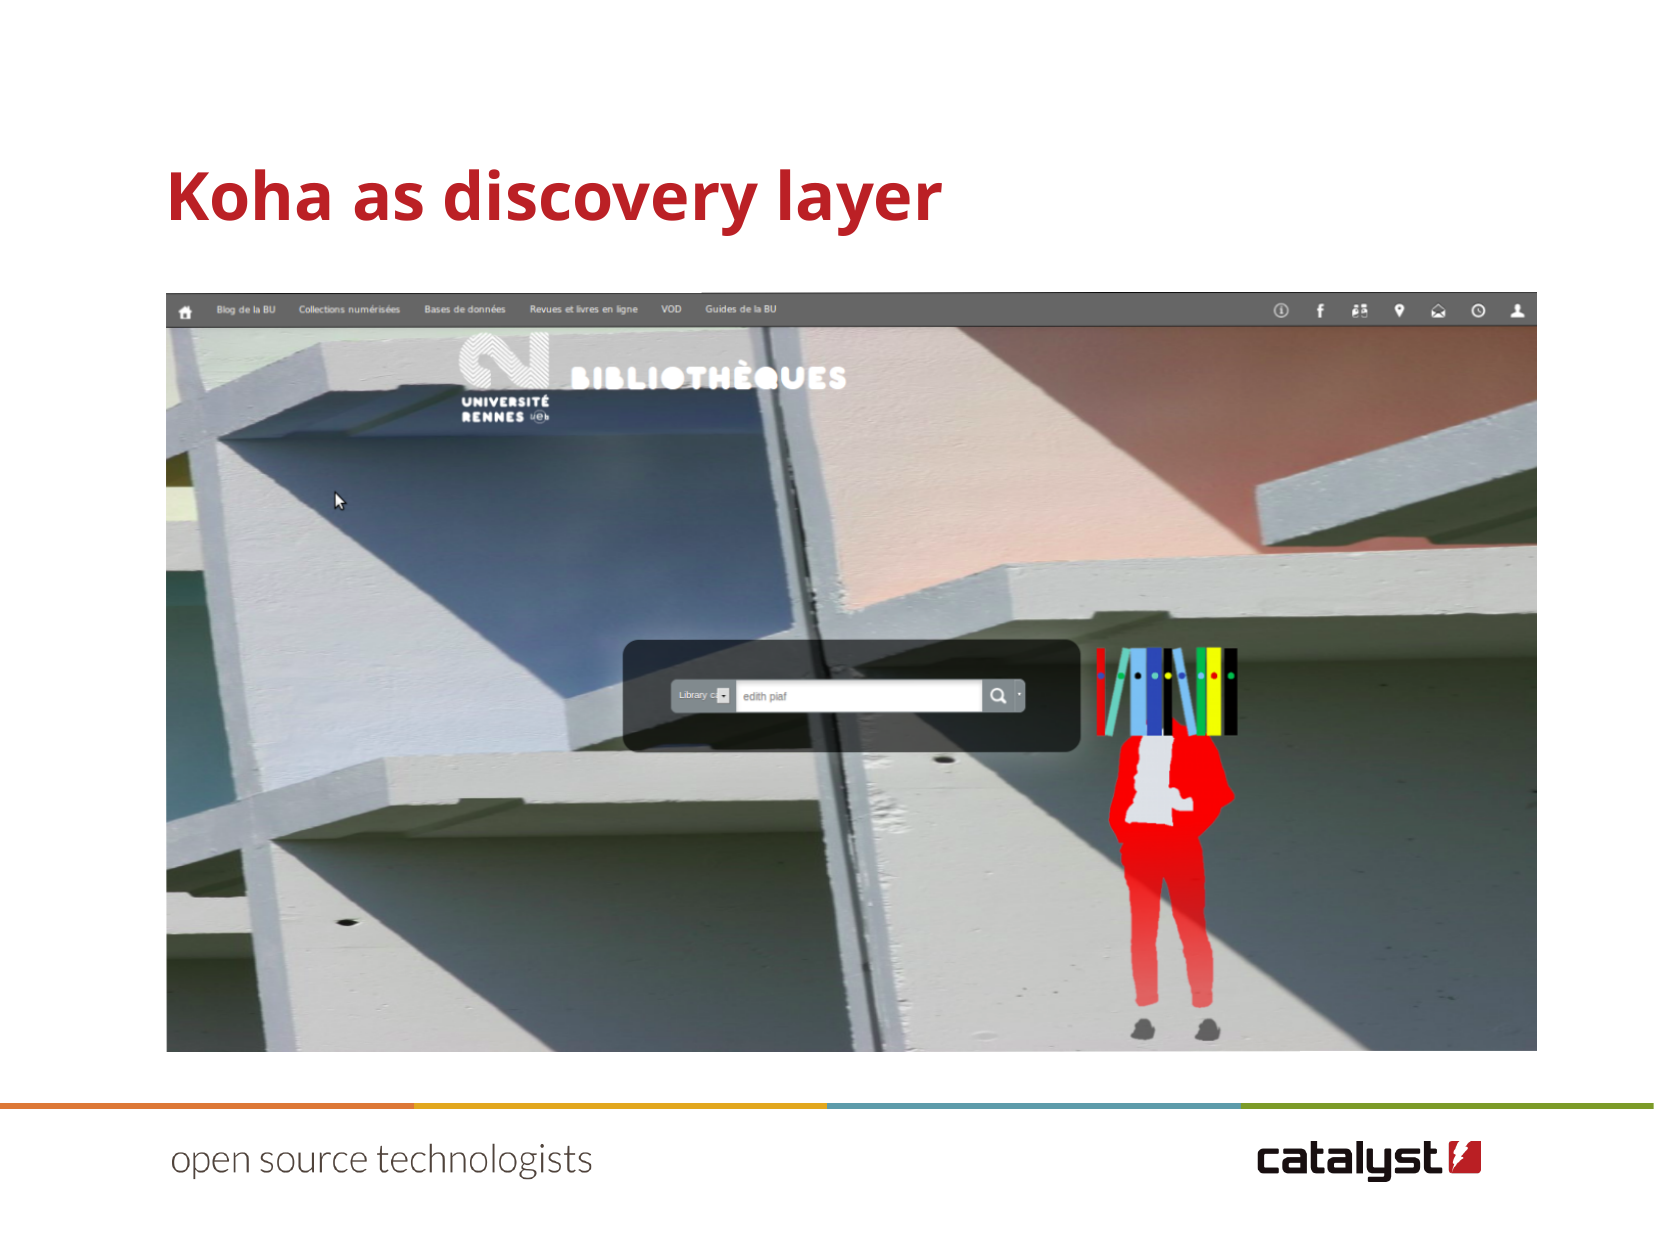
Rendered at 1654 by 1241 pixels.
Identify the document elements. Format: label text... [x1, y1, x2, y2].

picture [165, 291, 1537, 1052]
picture [0, 1103, 1654, 1182]
title Koha as discovery layer [165, 90, 1489, 293]
